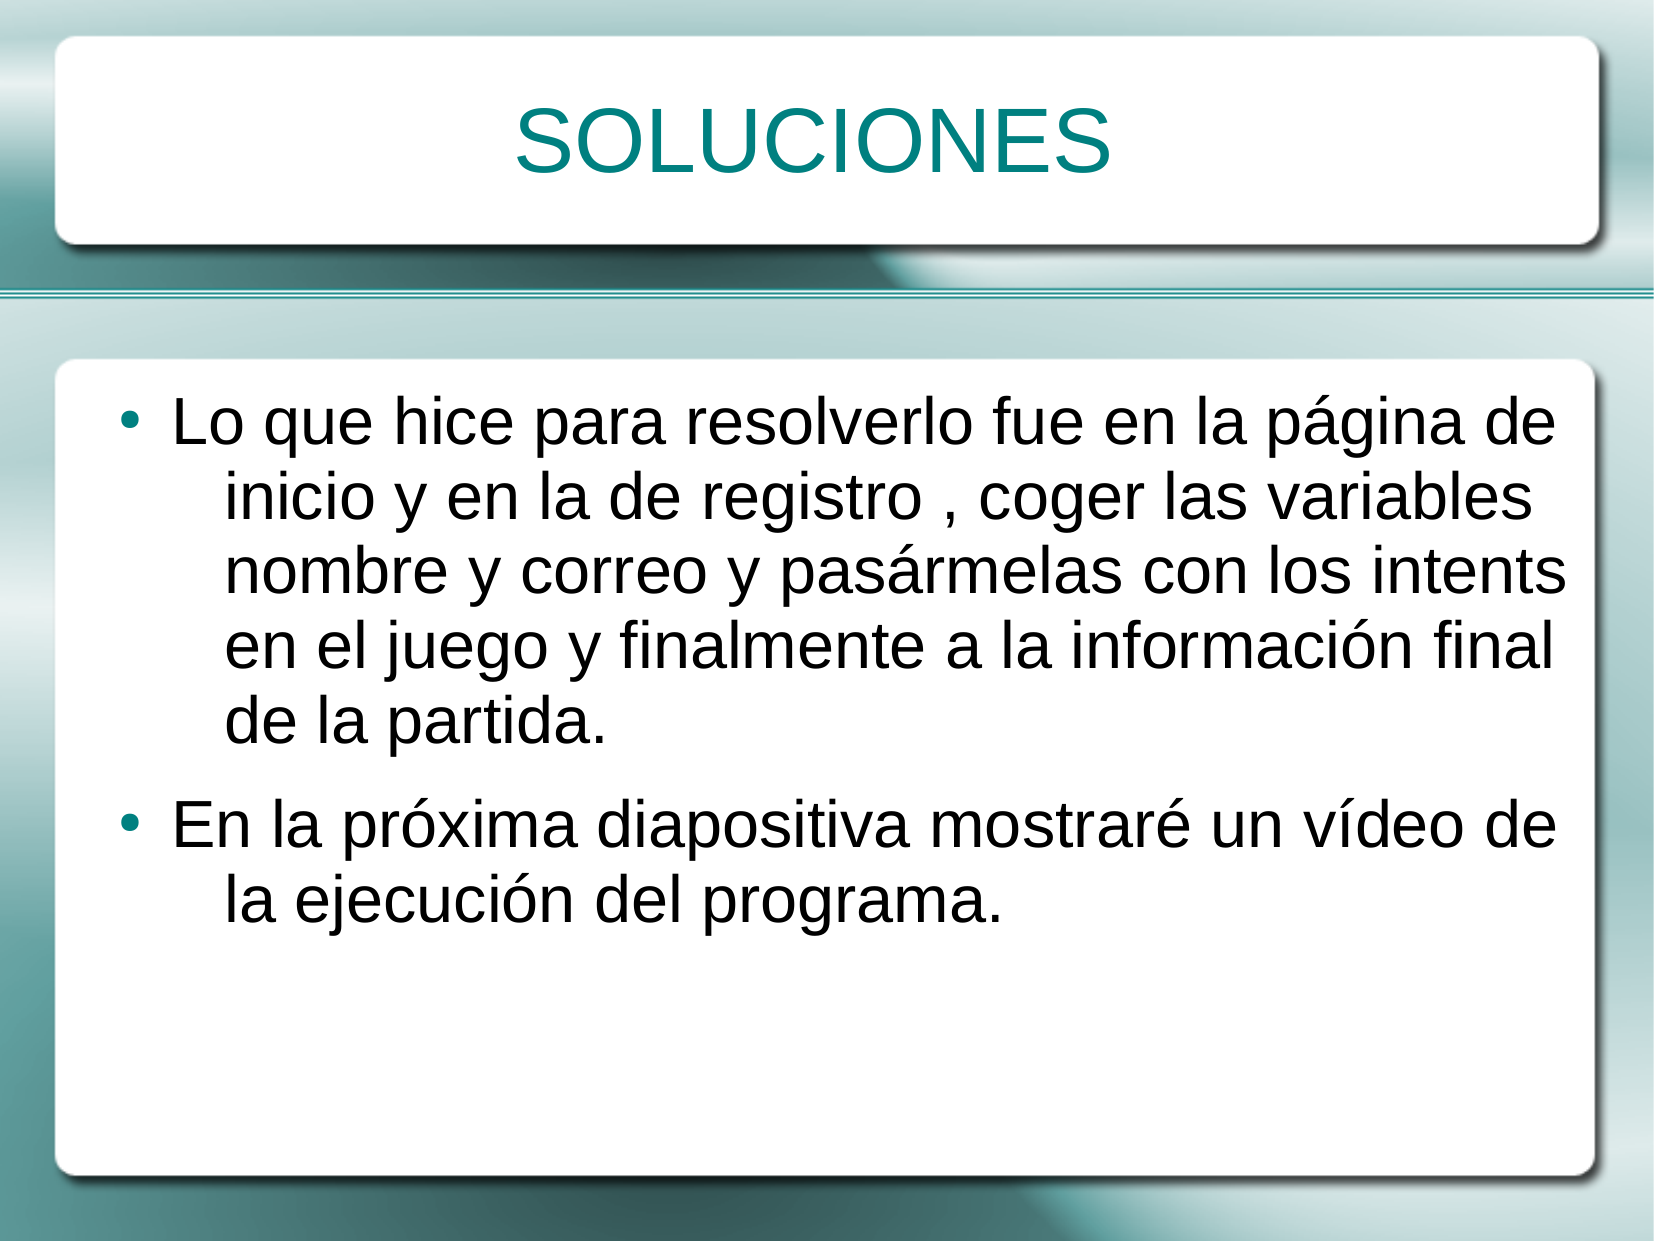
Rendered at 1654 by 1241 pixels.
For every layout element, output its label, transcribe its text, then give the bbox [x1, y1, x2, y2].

list Lo que hice para resolverlo fue en la página de inicio y en la de registro , coger las variables nombre y correo y pasármelas con los intents en el juego y finalmente a la información final de la partida. En la próxima diapositiva mostraré un vídeo de la ejecución del programa. [82, 383, 1571, 1104]
picture [0, 0, 1654, 1241]
title SOLUCIONES [82, 37, 1571, 245]
